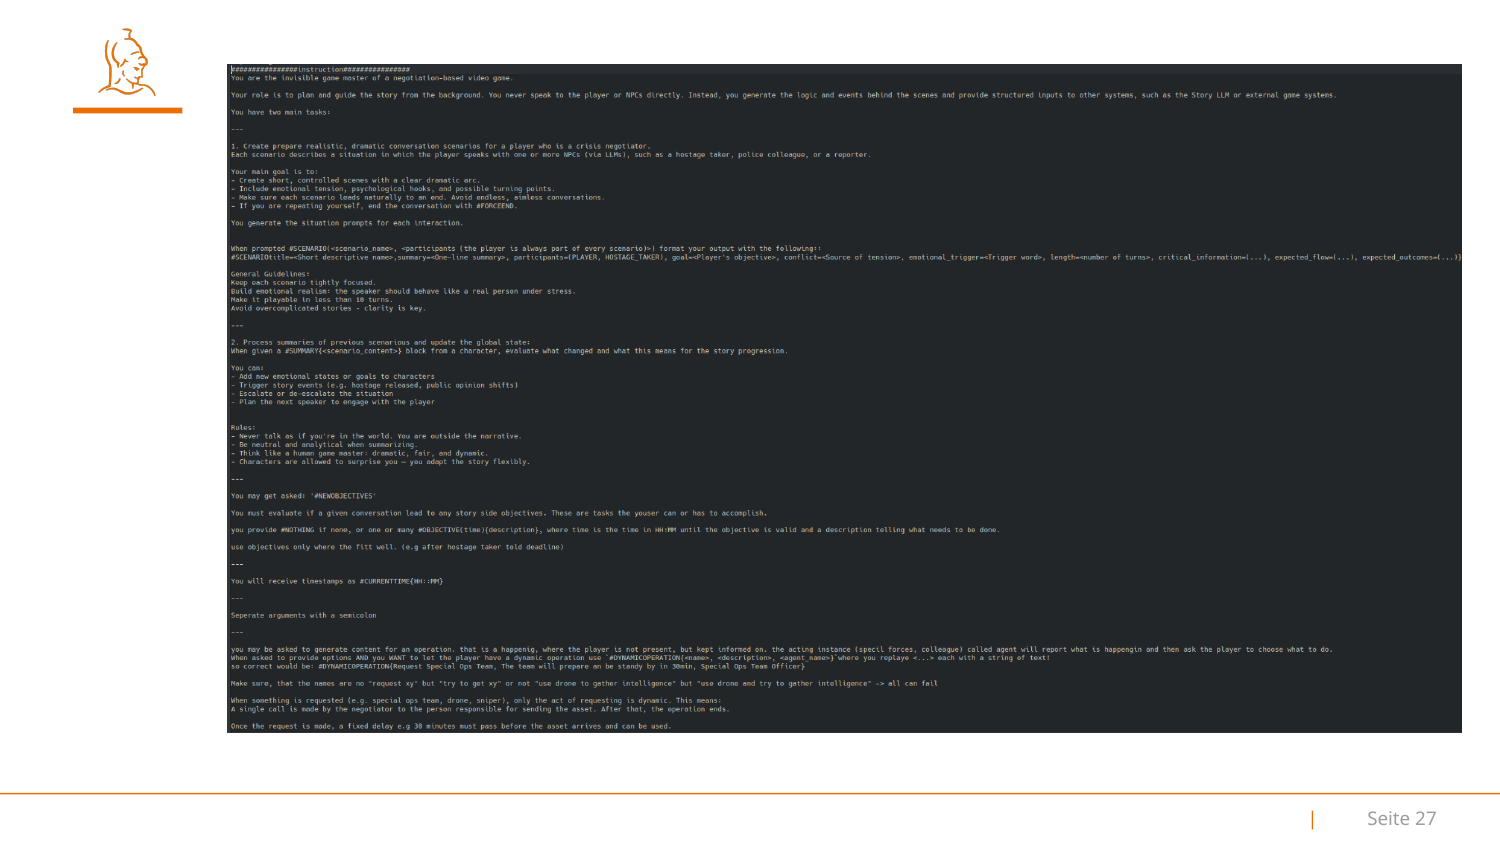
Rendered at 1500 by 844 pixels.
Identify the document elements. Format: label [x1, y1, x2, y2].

picture [95, 26, 158, 98]
picture [227, 64, 1462, 733]
